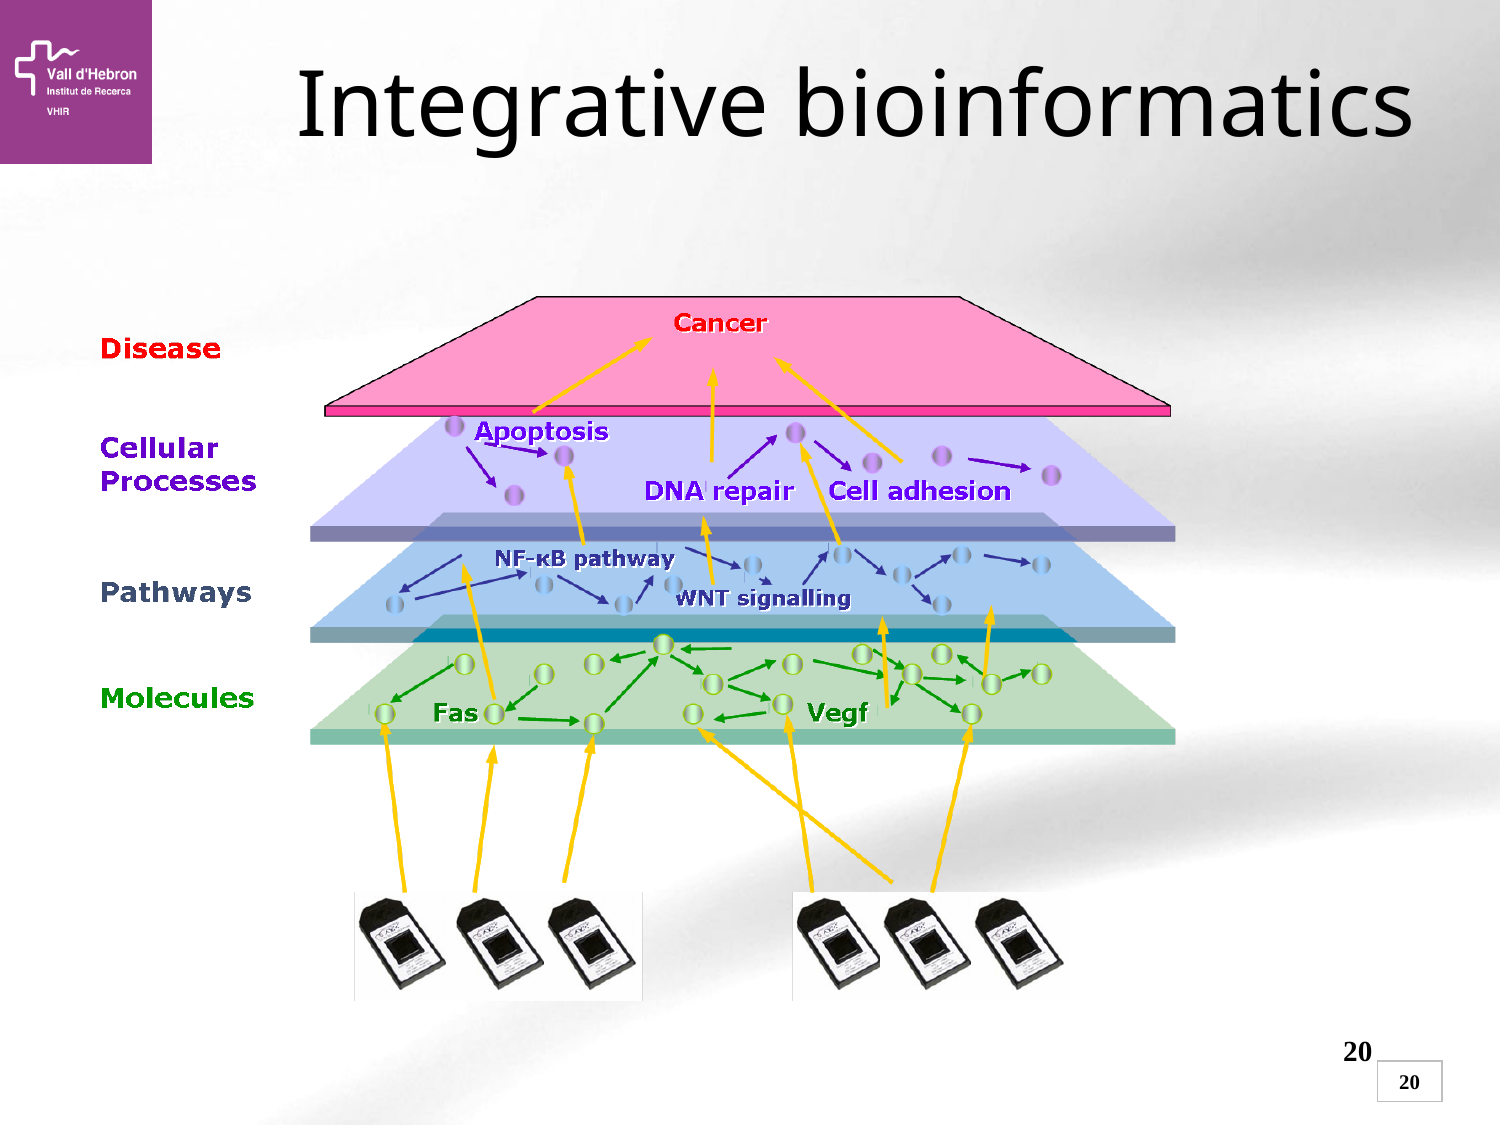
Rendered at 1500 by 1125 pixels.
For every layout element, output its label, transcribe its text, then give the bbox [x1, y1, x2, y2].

picture [0, 0, 1500, 1125]
text_box <number> [1162, 1025, 1388, 1101]
text_box Integrative bioinformatics [212, 37, 1500, 168]
